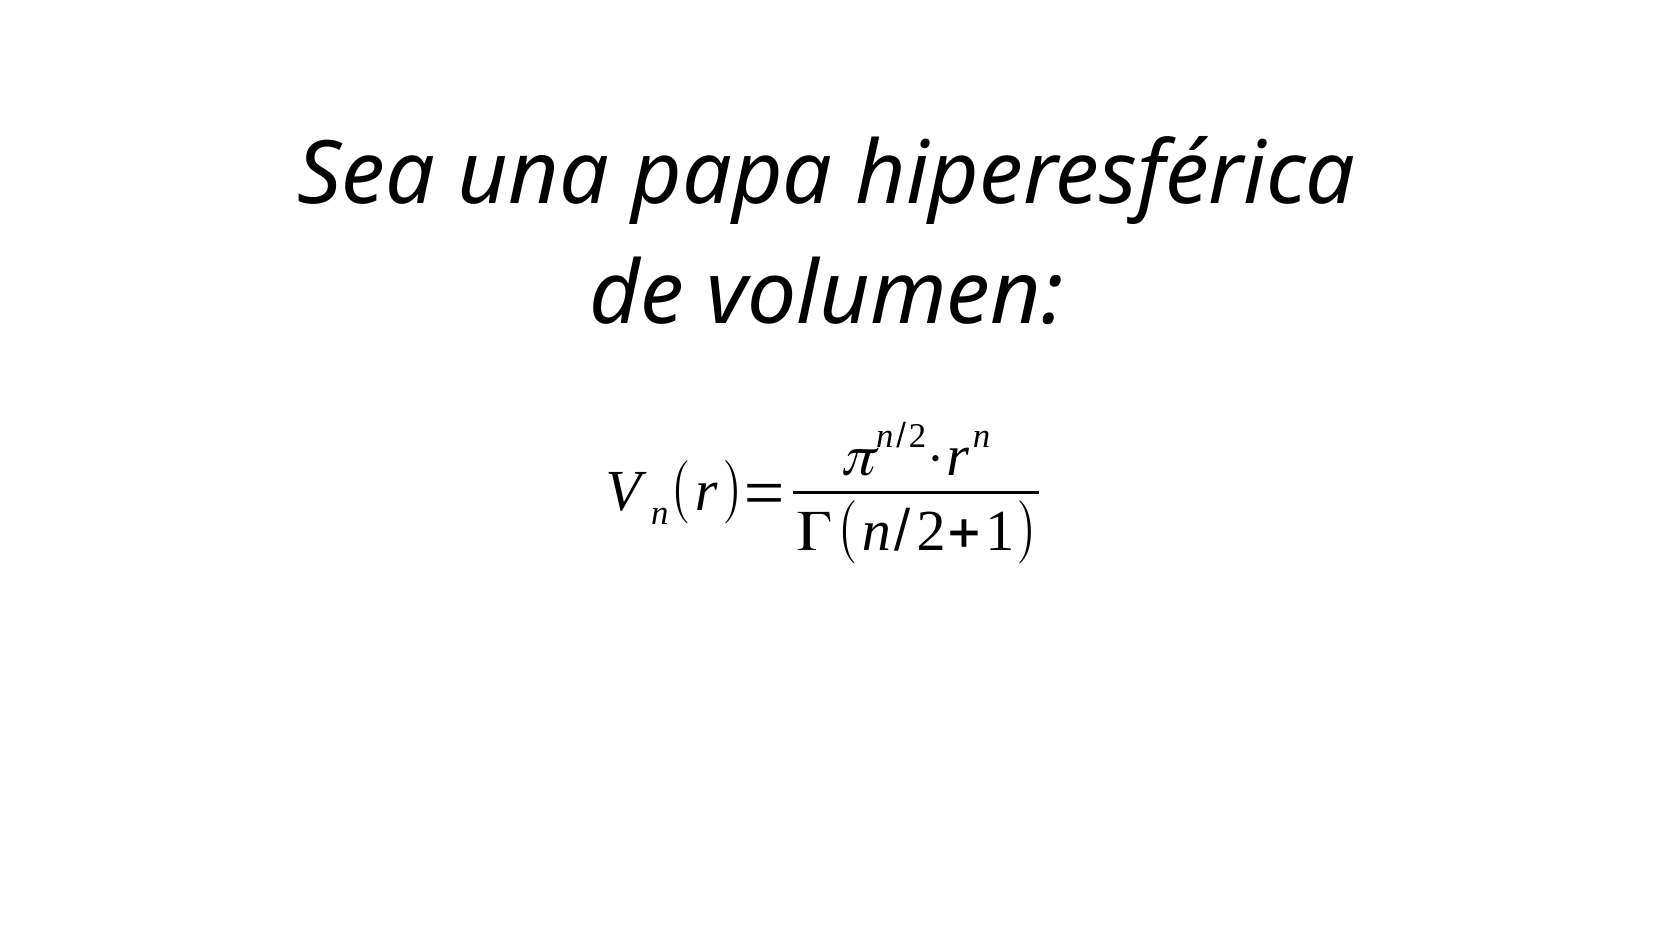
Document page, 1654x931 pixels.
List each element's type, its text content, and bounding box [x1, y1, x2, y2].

chart [769, 309, 888, 369]
chart [599, 416, 1047, 568]
text_box Sea una papa hiperesférica de volumen: [249, 103, 1405, 556]
